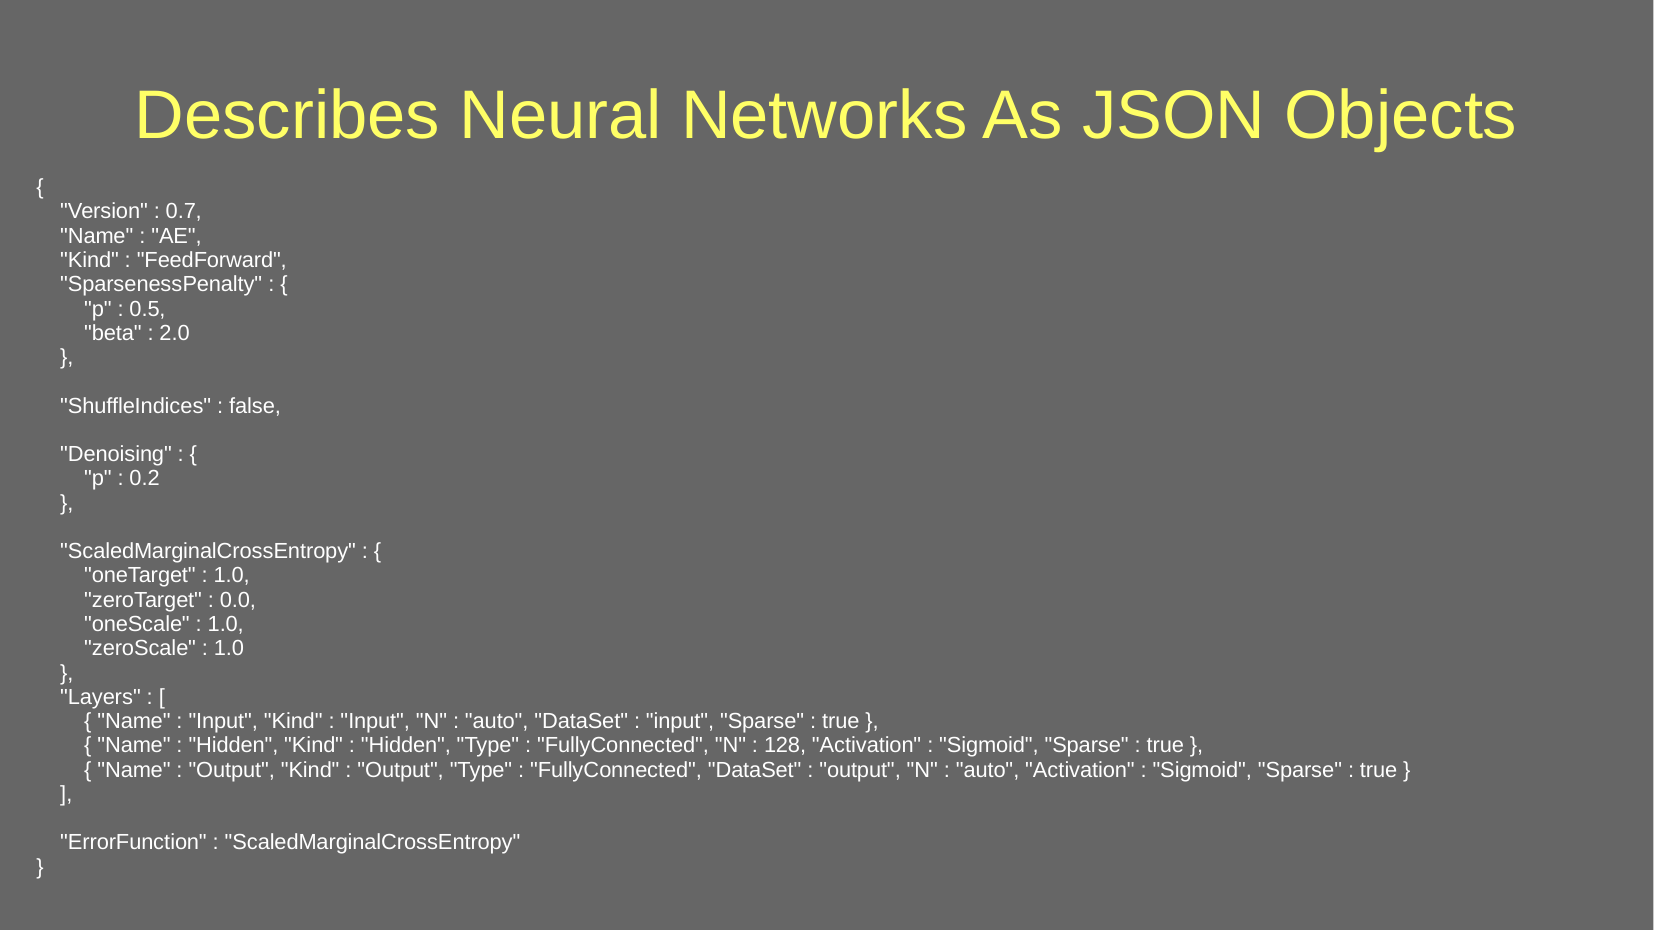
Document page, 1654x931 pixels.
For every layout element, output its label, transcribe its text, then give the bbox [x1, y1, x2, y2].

text_box { "Version" : 0.7, "Name" : "AE", "Kind" : "FeedForward", "SparsenessPenalty" : { "p" : 0.5, "beta" : 2.0 }, "ShuffleIndices" : false, "Denoising" : { "p" : 0.2 }, "ScaledMarginalCrossEntropy" : { "oneTarget" : 1.0, "zeroTarget" : 0.0, "oneScale" : 1.0, "zeroScale" : 1.0 }, "Layers" : [ { "Name" : "Input", "Kind" : "Input", "N" : "auto", "DataSet" : "input", "Sparse" : true }, { "Name" : "Hidden", "Kind" : "Hidden", "Type" : "FullyConnected", "N" : 128, "Activation" : "Sigmoid", "Sparse" : true }, { "Name" : "Output", "Kind" : "Output", "Type" : "FullyConnected", "DataSet" : "output", "N" : "auto", "Activation" : "Sigmoid", "Sparse" : true } ], "ErrorFunction" : "ScaledMarginalCrossEntropy" } [21, 167, 1654, 931]
title Describes Neural Networks As JSON Objects [82, 36, 1571, 167]
